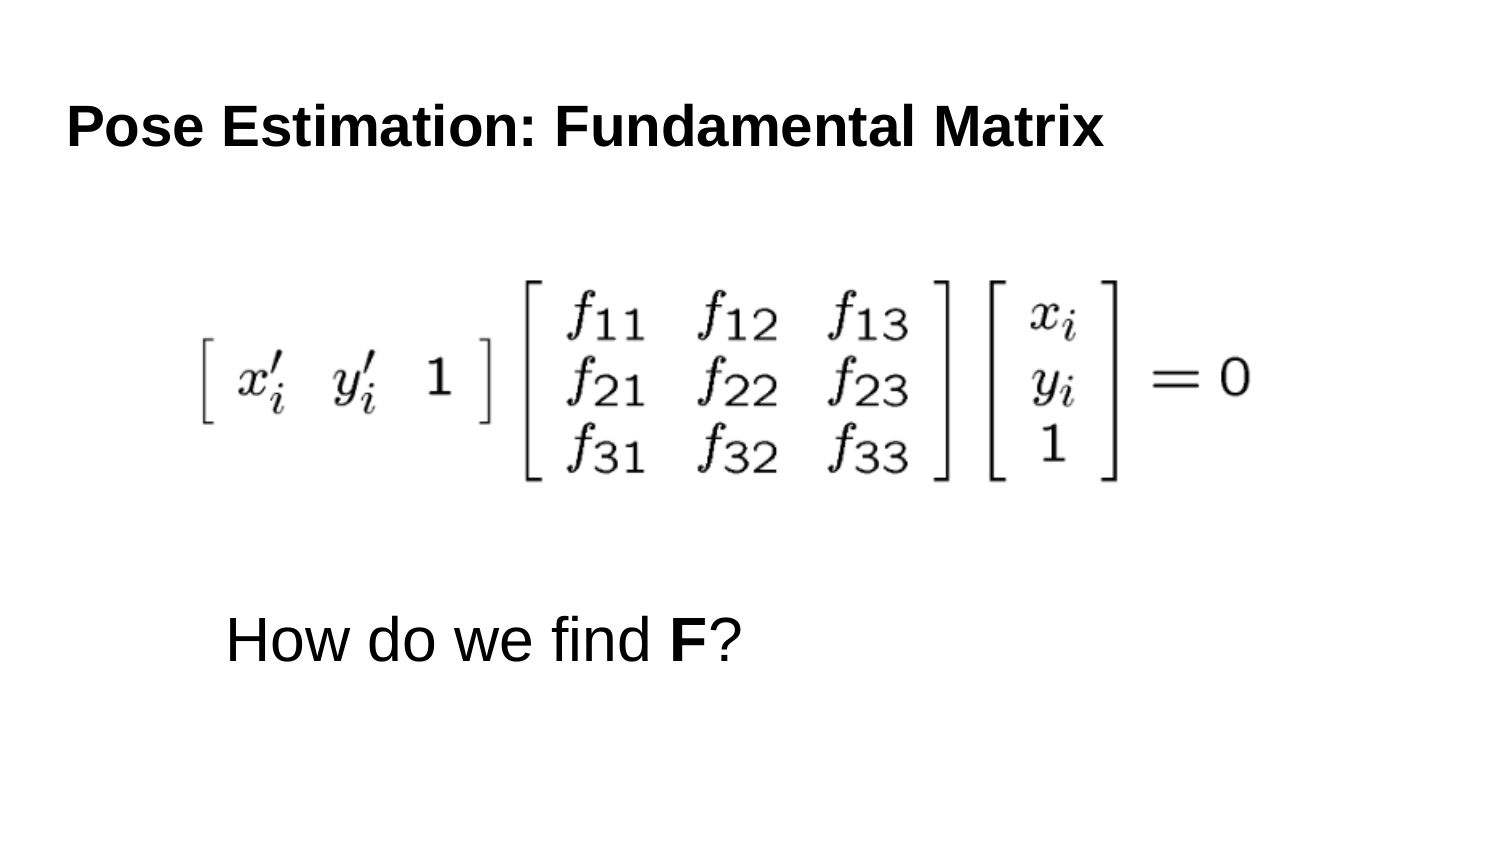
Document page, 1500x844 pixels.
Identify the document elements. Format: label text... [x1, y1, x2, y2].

title Pose Estimation: Fundamental Matrix [51, 72, 1449, 167]
text_box How do we find F? [210, 583, 1354, 718]
picture [173, 223, 1276, 502]
